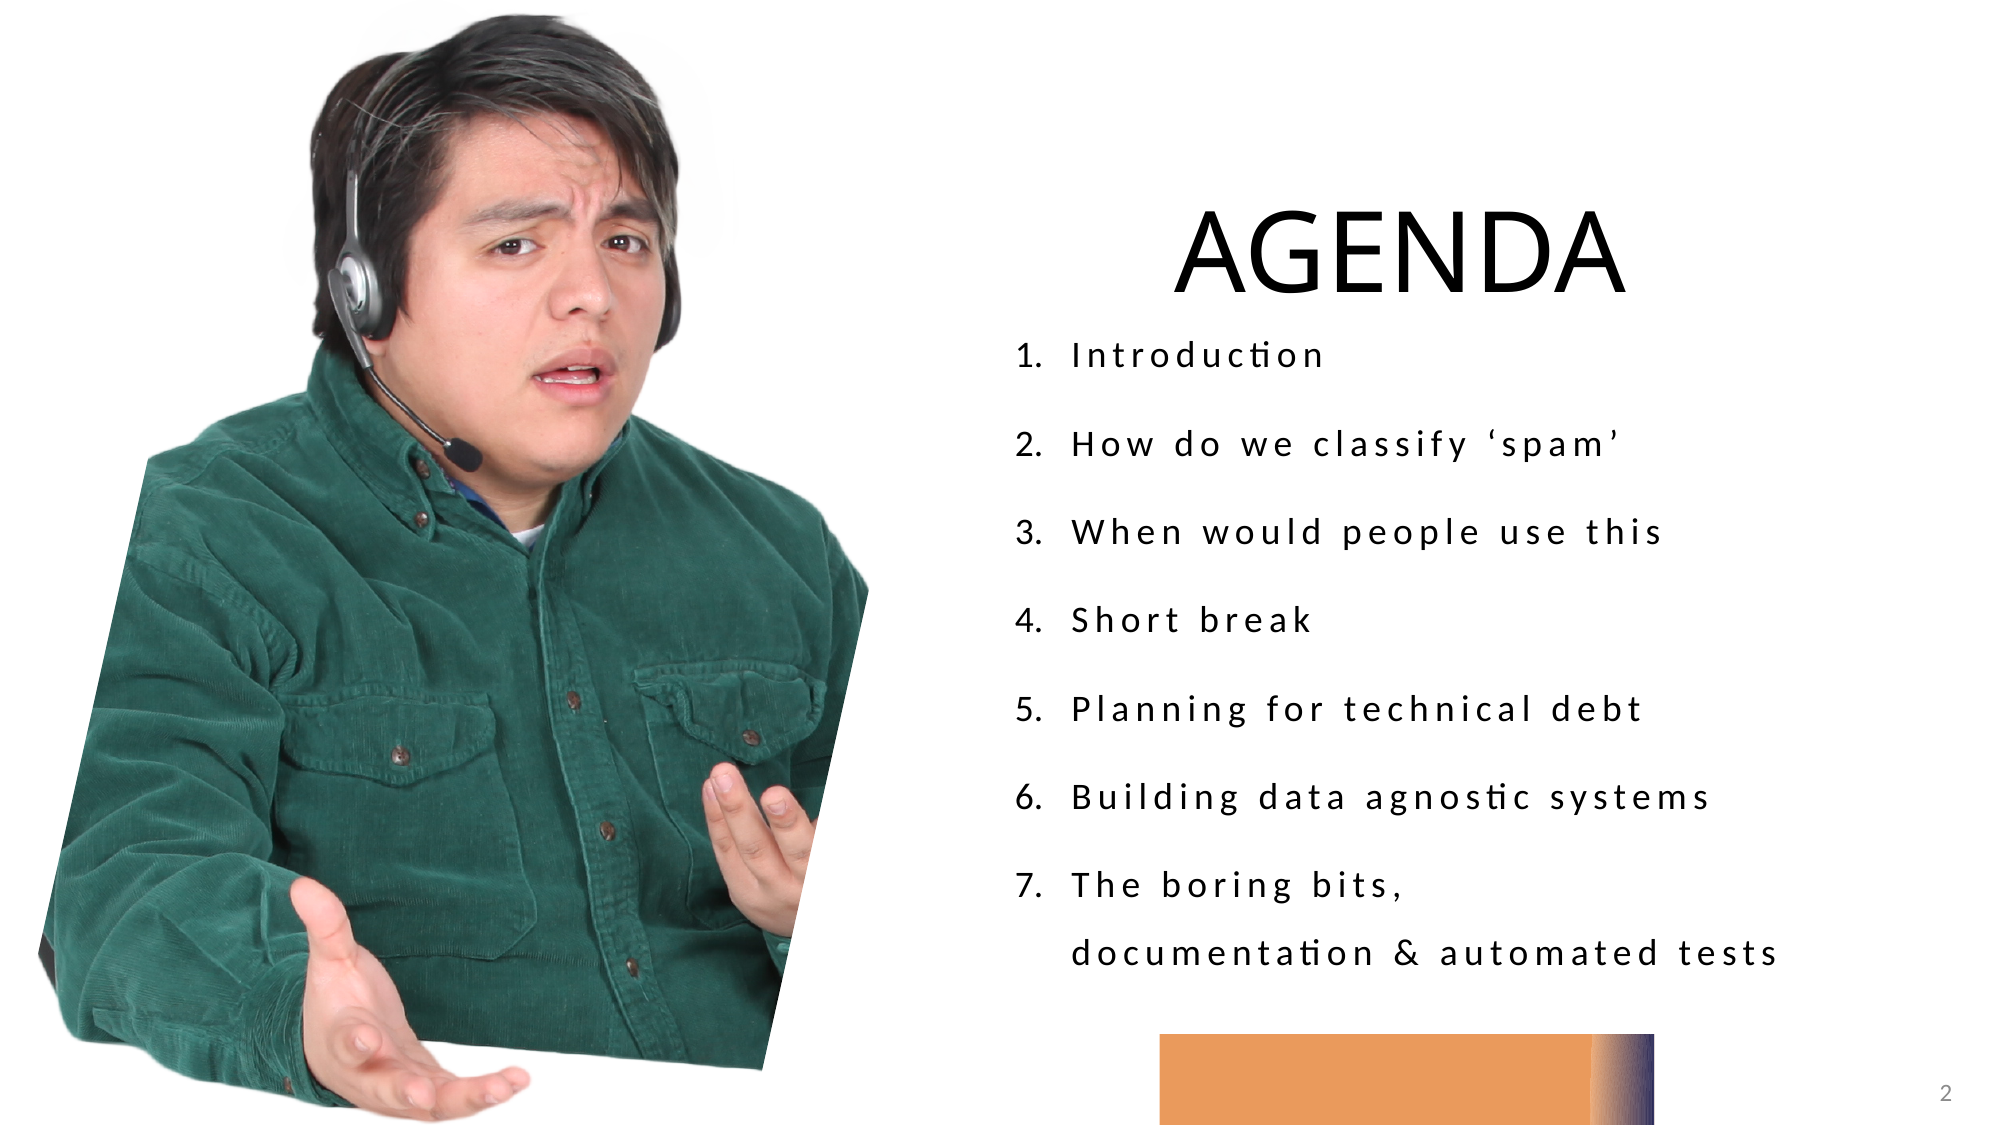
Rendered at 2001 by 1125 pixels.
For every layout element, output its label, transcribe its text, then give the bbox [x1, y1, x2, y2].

title Agenda [1159, 105, 1955, 341]
list Introduction How do we classify ‘spam’ When would people use this Short break Planning for technical debt Building data agnostic systems The boring bits, documentation & automated tests [999, 300, 1910, 993]
slide_number <number> [1894, 1061, 1968, 1121]
text_box [0, 0, 1000, 1125]
